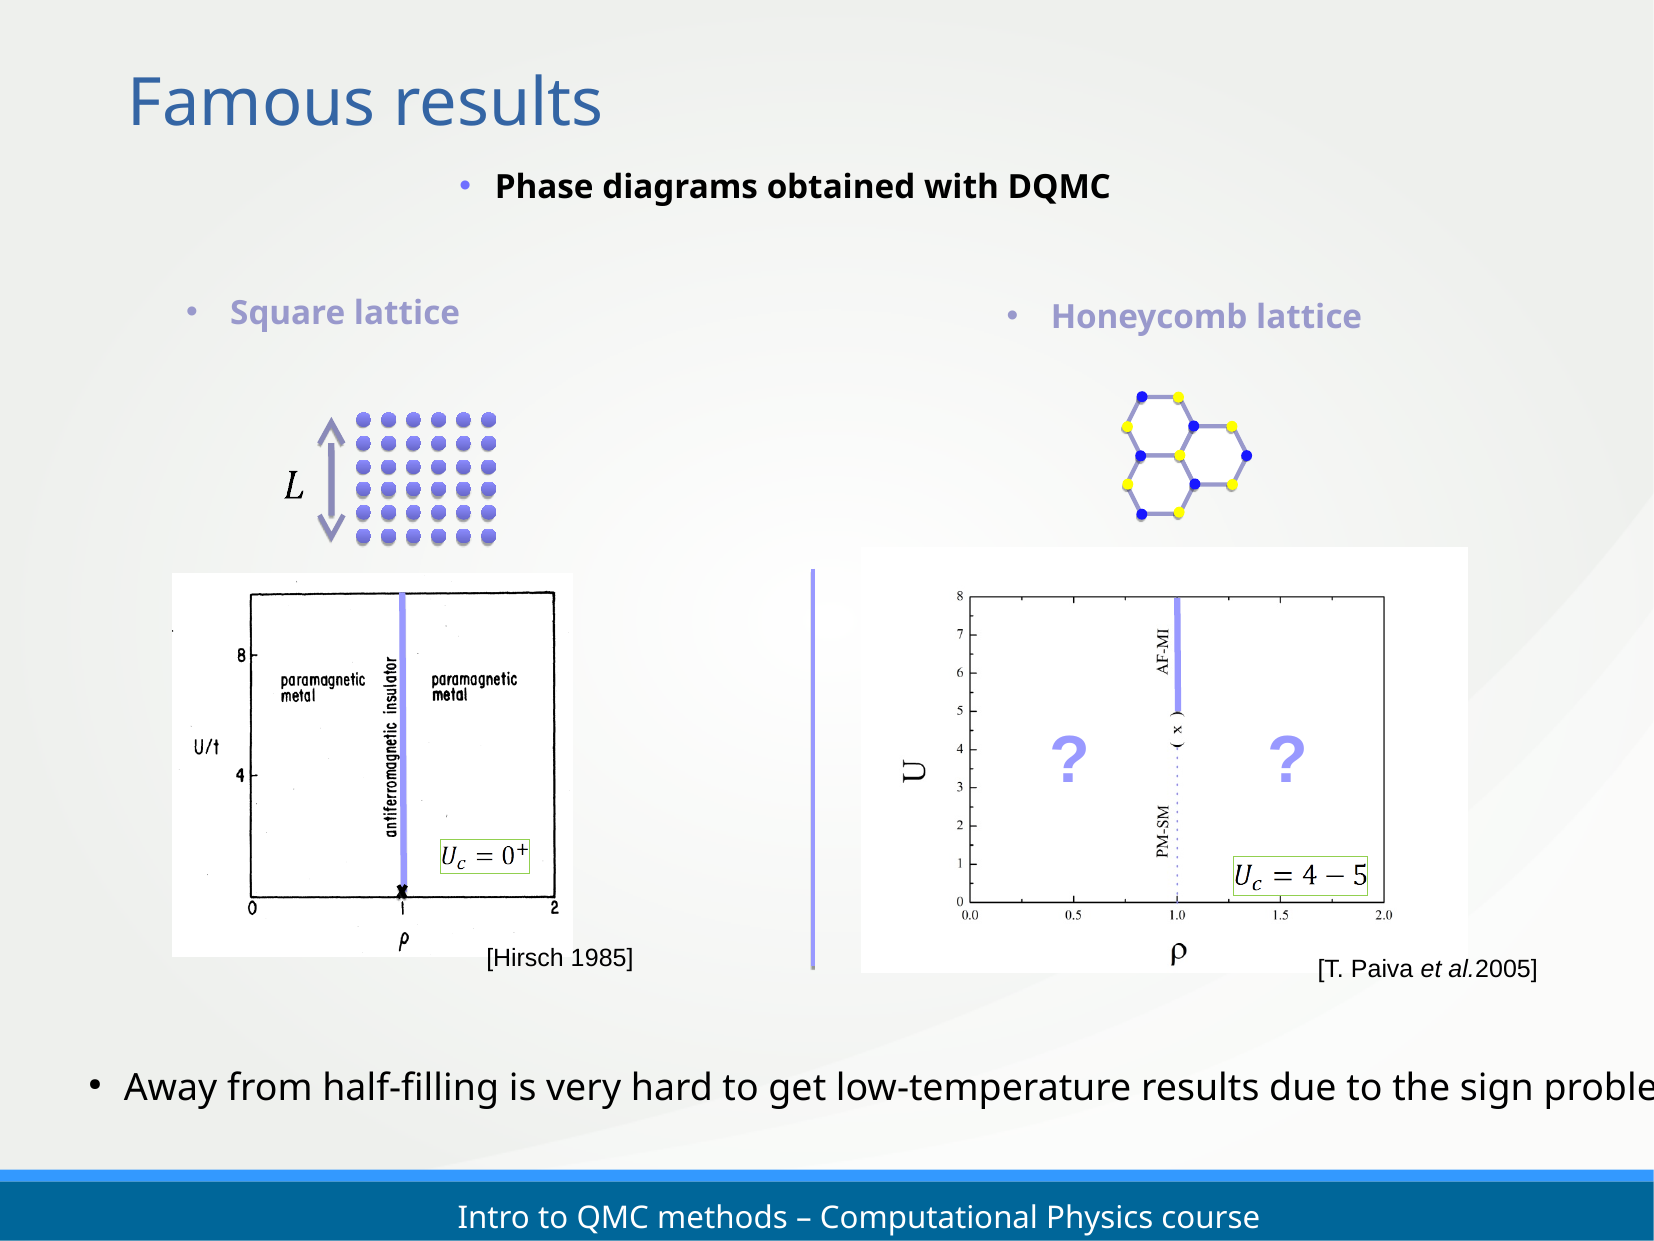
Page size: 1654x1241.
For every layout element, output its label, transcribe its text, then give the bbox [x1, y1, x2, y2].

text_box [456, 435, 472, 451]
text_box [356, 528, 372, 544]
text_box [381, 459, 397, 475]
text_box ? [1252, 708, 1324, 804]
text_box [406, 505, 422, 520]
text_box [456, 505, 472, 520]
text_box [481, 435, 497, 451]
text_box [481, 505, 497, 520]
text_box [481, 412, 497, 428]
text_box [406, 481, 422, 497]
text_box [456, 412, 472, 428]
text_box [381, 412, 397, 428]
text_box [431, 459, 447, 475]
text_box ? [1035, 708, 1106, 804]
text_box [381, 481, 397, 497]
text_box [406, 412, 422, 428]
text_box [481, 528, 497, 544]
text_box [456, 528, 472, 544]
text_box [481, 481, 497, 497]
picture [0, 0, 1654, 1169]
text_box [381, 435, 397, 451]
text_box [1121, 391, 1253, 520]
text_box Honeycomb lattice [991, 287, 1378, 343]
text_box [381, 528, 397, 544]
text_box [Hirsch 1985] [471, 933, 650, 979]
text_box [431, 412, 447, 428]
text_box Square lattice [171, 283, 476, 339]
text_box [406, 435, 422, 451]
text_box [431, 435, 447, 451]
text_box [431, 528, 447, 544]
text_box [356, 481, 372, 497]
text_box [456, 459, 472, 475]
text_box [356, 505, 372, 520]
text_box [356, 459, 372, 475]
text_box [431, 505, 447, 520]
text_box [431, 481, 447, 497]
text_box [481, 459, 497, 475]
text_box Phase diagrams obtained with DQMC [444, 157, 1127, 213]
text_box [381, 505, 397, 520]
text_box [356, 435, 372, 451]
text_box [356, 412, 372, 428]
text_box [T. Paiva et al.2005] [1302, 945, 1553, 991]
text_box [406, 459, 422, 475]
text_box [456, 481, 472, 497]
text_box Away from half-filling is very hard to get low-temperature results due to the sign problem [73, 1053, 1654, 1111]
text_box [406, 528, 422, 544]
text_box Famous results [77, 47, 1619, 189]
